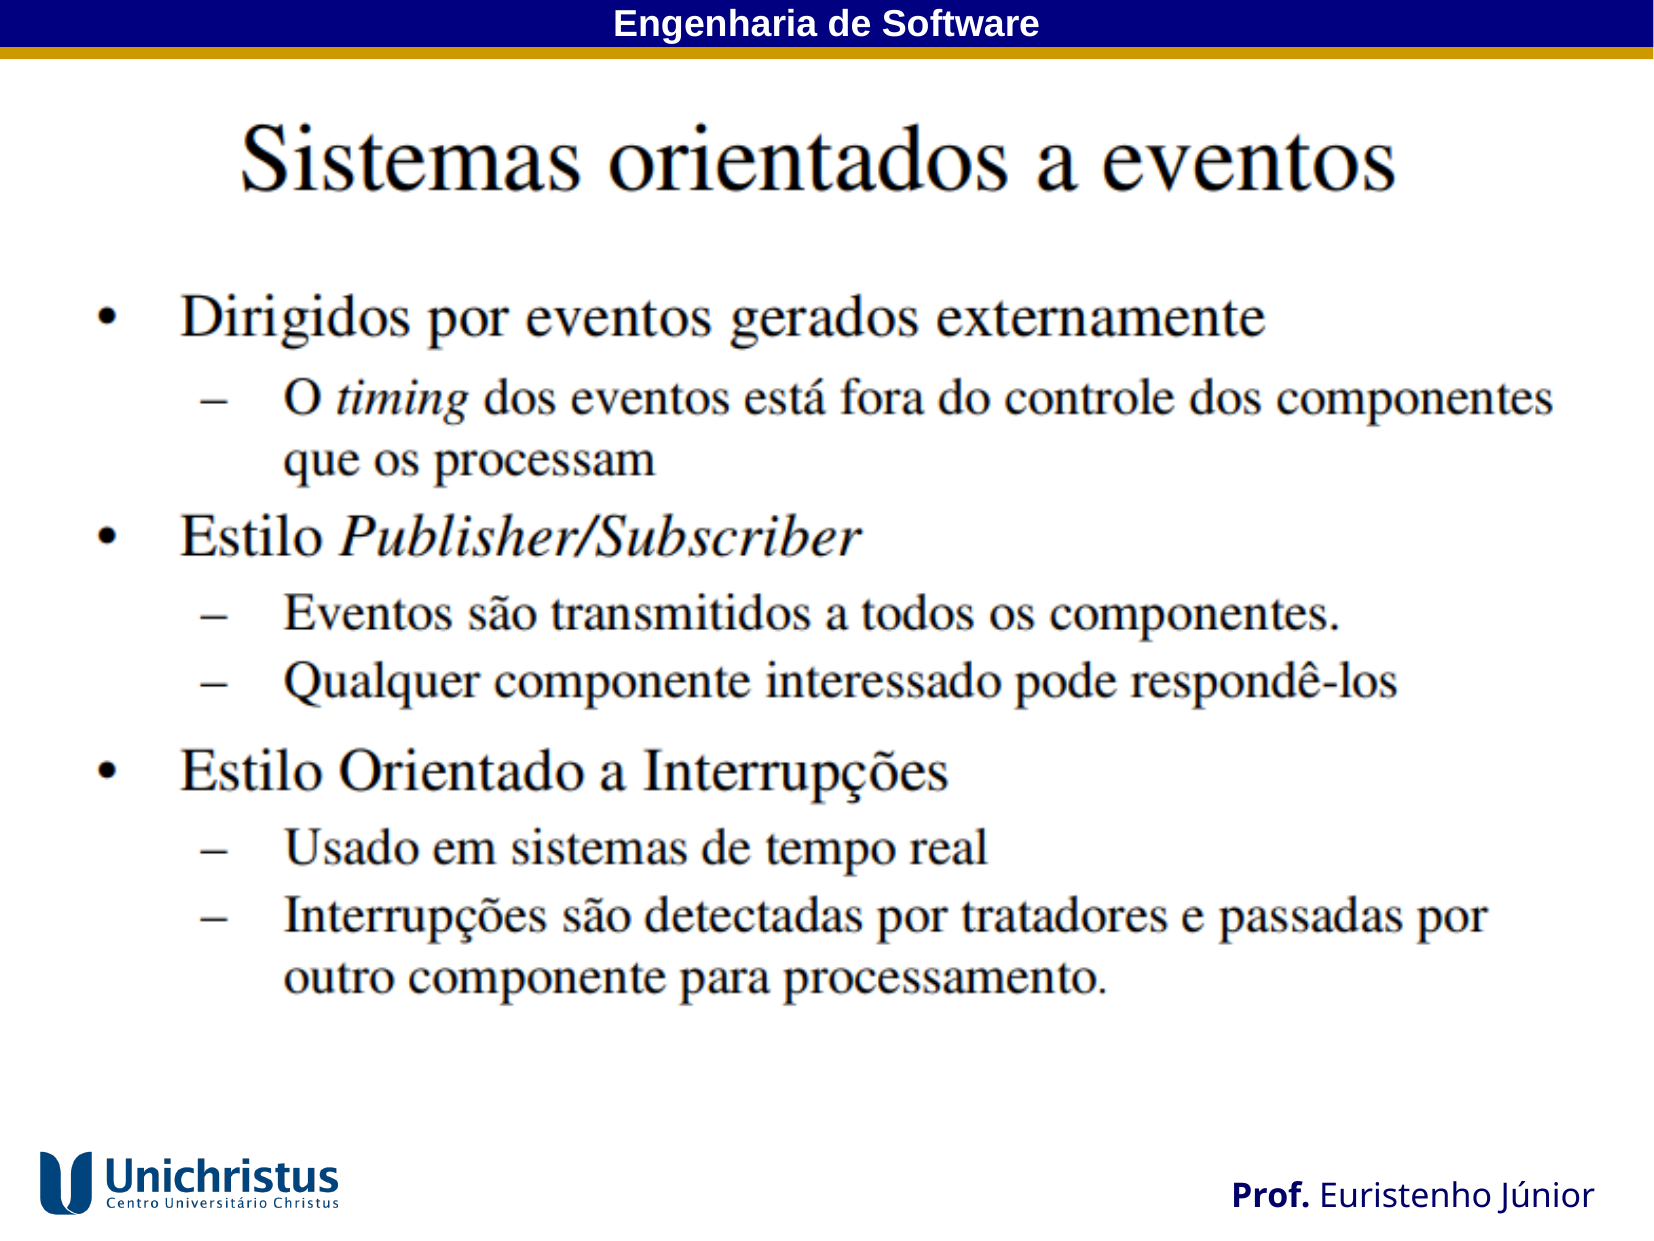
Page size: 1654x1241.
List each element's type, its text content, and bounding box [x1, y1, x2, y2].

text_box [0, 47, 1654, 60]
picture [35, 1148, 343, 1217]
text_box Prof. Euristenho Júnior [1216, 1163, 1654, 1224]
picture [70, 106, 1572, 1040]
text_box Engenharia de Software [0, 0, 1654, 47]
